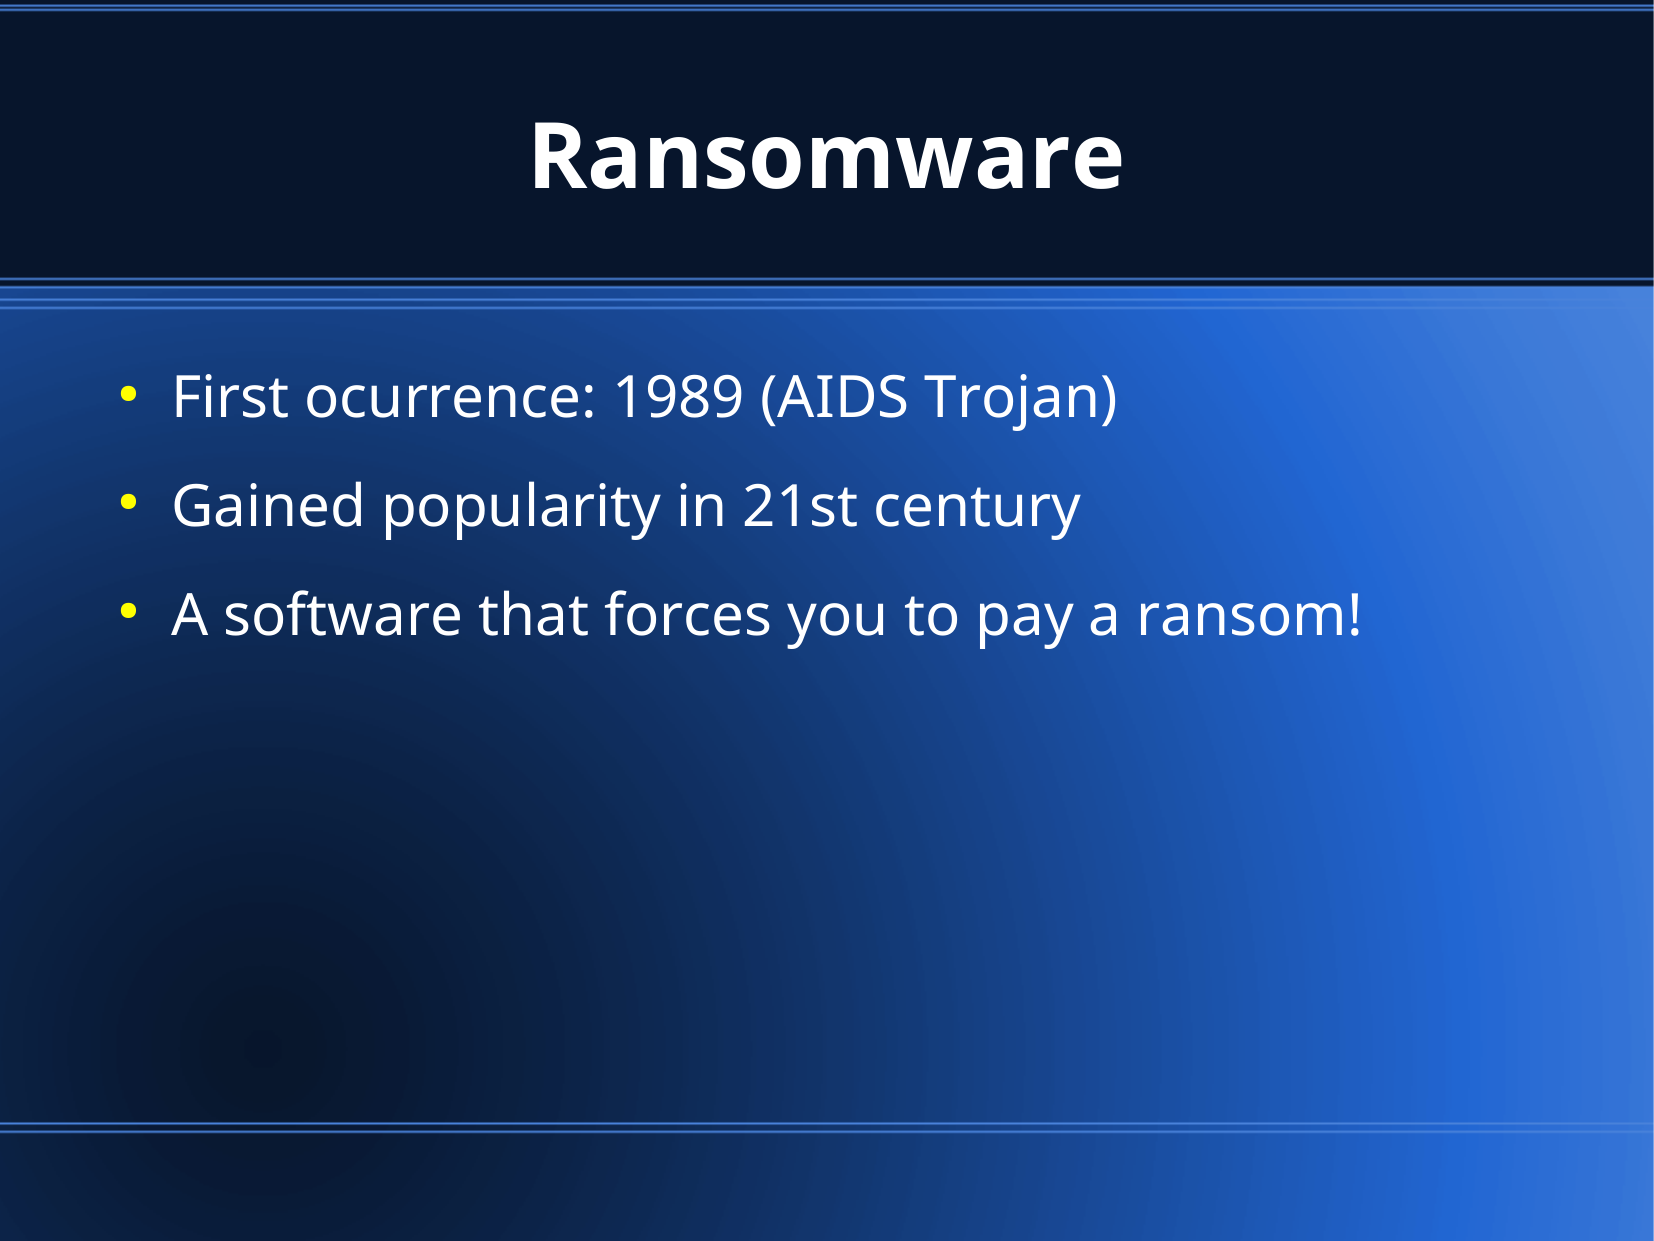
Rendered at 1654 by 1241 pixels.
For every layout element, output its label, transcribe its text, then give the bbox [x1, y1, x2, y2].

title Ransomware [82, 49, 1571, 257]
picture [0, 0, 1654, 1241]
list First ocurrence: 1989 (AIDS Trojan) Gained popularity in 21st century A software that forces you to pay a ransom! [82, 355, 1571, 1075]
